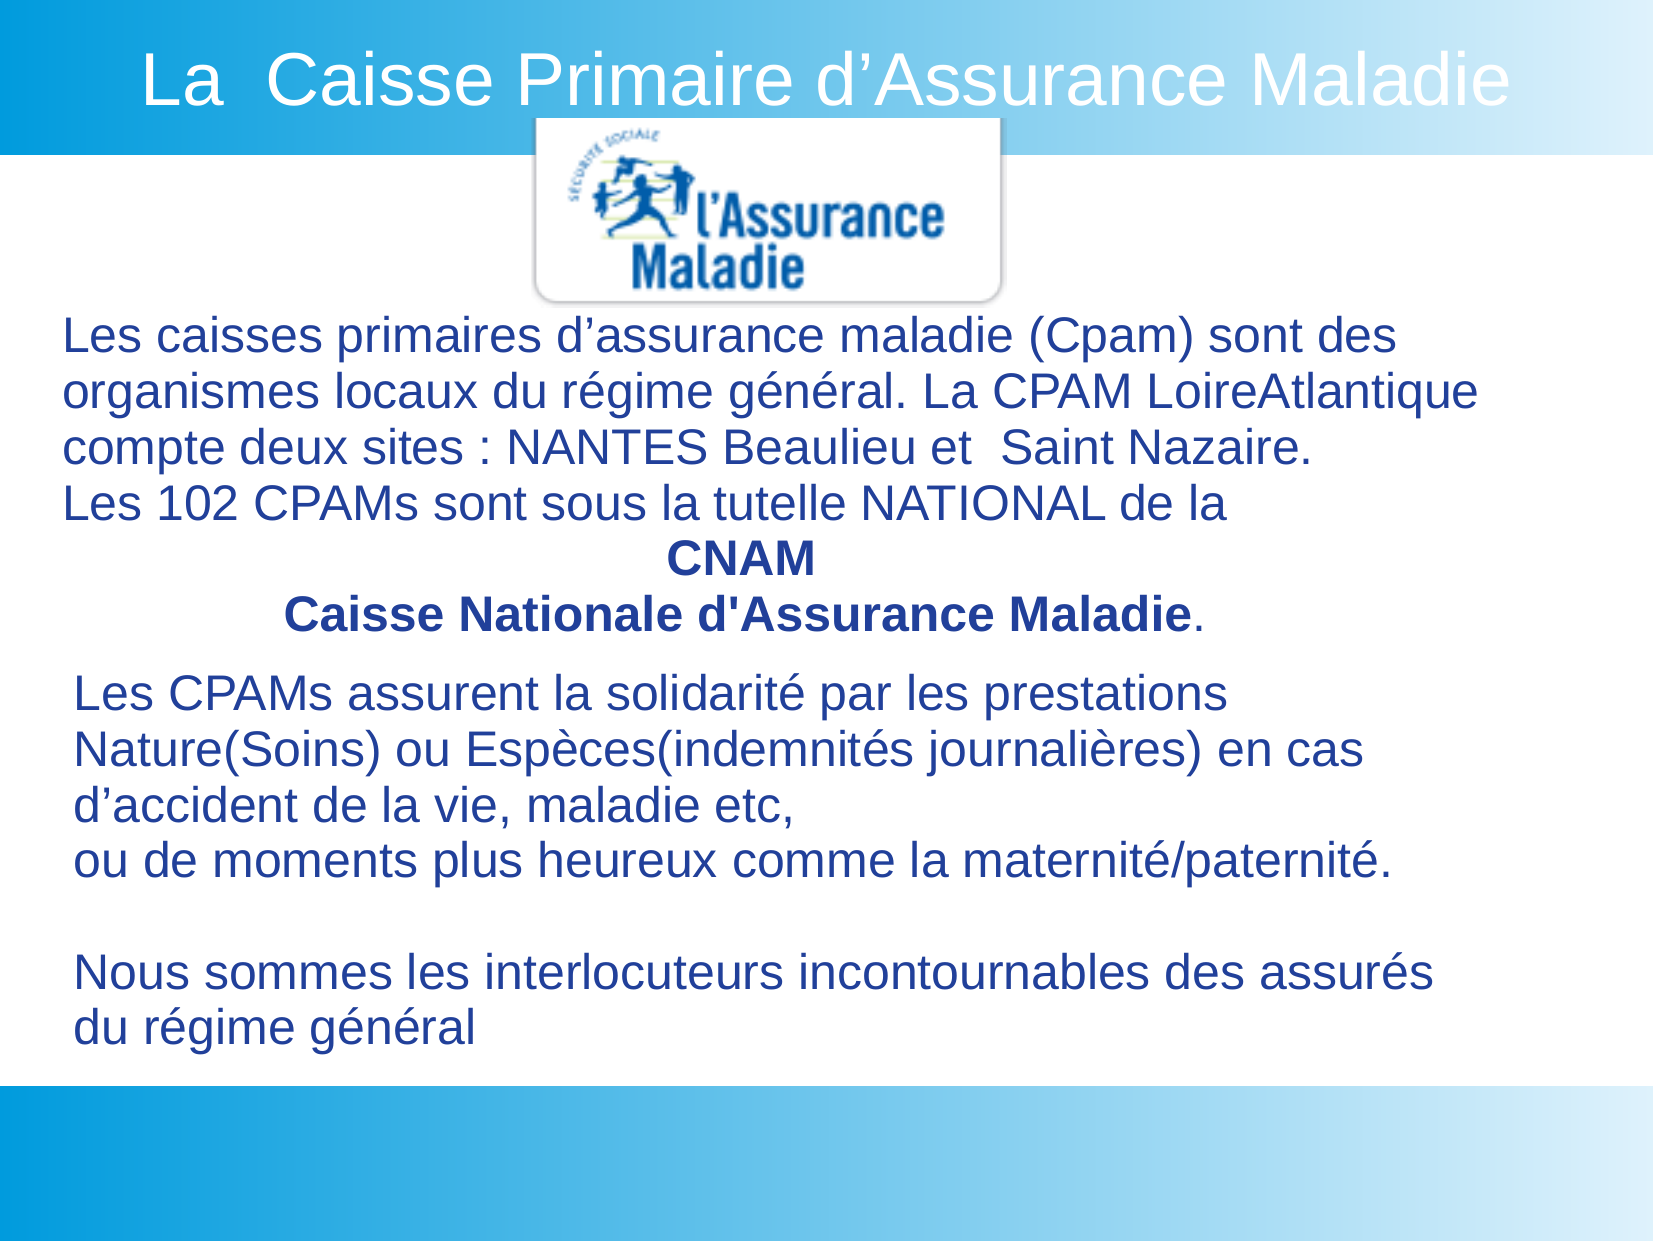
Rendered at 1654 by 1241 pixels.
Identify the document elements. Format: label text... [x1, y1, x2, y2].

text_box Les caisses primaires d’assurance maladie (Cpam) sont des organismes locaux du régime général. La CPAM LoireAtlantique compte deux sites : NANTES Beaulieu et Saint Nazaire. Les 102 CPAMs sont sous la tutelle NATIONAL de la CNAM Caisse Nationale d'Assurance Maladie. [47, 300, 1560, 653]
text_box Les CPAMs assurent la solidarité par les prestations Nature(Soins) ou Espèces(indemnités journalières) en cas d’accident de la vie, maladie etc, ou de moments plus heureux comme la maternité/paternité. Nous sommes les interlocuteurs incontournables des assurés du régime général [59, 657, 1512, 1063]
title La Caisse Primaire d’Assurance Maladie [82, 26, 1571, 132]
picture [531, 118, 1007, 308]
